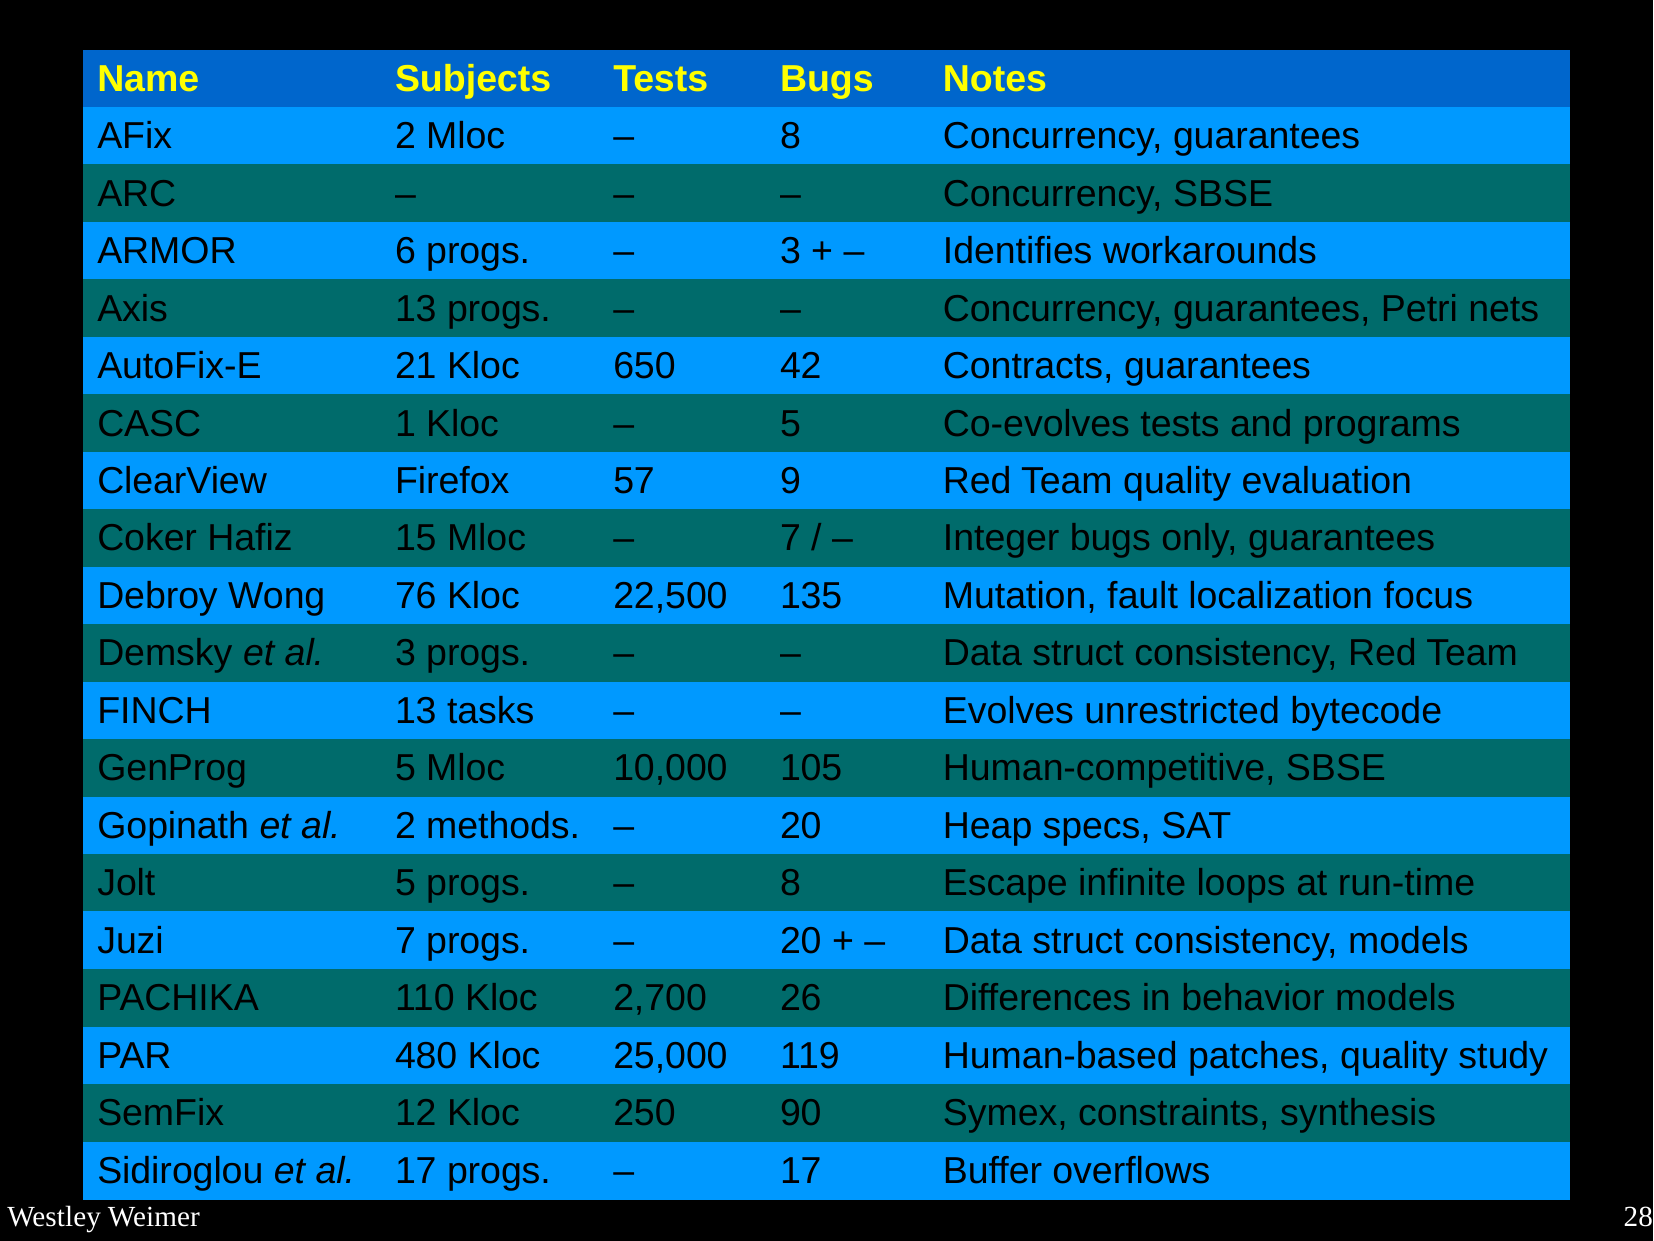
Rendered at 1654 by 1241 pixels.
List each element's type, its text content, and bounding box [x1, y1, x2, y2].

table_cell – [765, 624, 928, 682]
table_cell – [599, 394, 765, 452]
table_cell Red Team quality evaluation [928, 452, 1570, 509]
table_cell – [599, 222, 765, 279]
table_cell 8 [765, 854, 928, 911]
table_cell ARC [83, 164, 380, 222]
table_cell – [765, 164, 928, 222]
table_header Name [83, 50, 380, 107]
table_cell 9 [765, 452, 928, 509]
table_cell 250 [599, 1084, 765, 1142]
table_cell AutoFix-E [83, 337, 380, 394]
table_cell SemFix [83, 1084, 380, 1142]
table_cell AFix [83, 107, 380, 164]
table_cell 22,500 [599, 567, 765, 624]
table_cell Evolves unrestricted bytecode [928, 682, 1570, 739]
table_cell Coker Hafiz [83, 509, 380, 567]
table_cell 13 tasks [380, 682, 599, 739]
table_cell Concurrency, SBSE [928, 164, 1570, 222]
table_cell 2 Mloc [380, 107, 599, 164]
table_header Subjects [380, 50, 599, 107]
table_cell – [380, 164, 599, 222]
table_header Tests [599, 50, 765, 107]
table_cell PACHIKA [83, 969, 380, 1027]
table_cell Concurrency, guarantees [928, 107, 1570, 164]
table_cell Mutation, fault localization focus [928, 567, 1570, 624]
table_cell 17 progs. [380, 1142, 599, 1200]
table_cell Buffer overflows [928, 1142, 1570, 1200]
table_cell – [599, 797, 765, 854]
table_cell PAR [83, 1027, 380, 1084]
table_cell CASC [83, 394, 380, 452]
table_cell 3 progs. [380, 624, 599, 682]
table_cell 57 [599, 452, 765, 509]
table_cell Human-competitive, SBSE [928, 739, 1570, 797]
table_cell – [599, 911, 765, 969]
table_cell Sidiroglou et al. [83, 1142, 380, 1200]
table_cell Symex, constraints, synthesis [928, 1084, 1570, 1142]
table_cell 135 [765, 567, 928, 624]
table_cell Identifies workarounds [928, 222, 1570, 279]
table_cell – [765, 279, 928, 337]
table_cell 20 [765, 797, 928, 854]
table_cell 25,000 [599, 1027, 765, 1084]
table_cell GenProg [83, 739, 380, 797]
table_cell – [599, 1142, 765, 1200]
table_cell 2,700 [599, 969, 765, 1027]
table_cell 42 [765, 337, 928, 394]
table_cell 1 Kloc [380, 394, 599, 452]
table_cell 2 methods. [380, 797, 599, 854]
table_cell Human-based patches, quality study [928, 1027, 1570, 1084]
table_cell 13 progs. [380, 279, 599, 337]
table_cell Data struct consistency, models [928, 911, 1570, 969]
table_cell Jolt [83, 854, 380, 911]
table_cell Demsky et al. [83, 624, 380, 682]
table_cell 7 progs. [380, 911, 599, 969]
table_cell Contracts, guarantees [928, 337, 1570, 394]
table_cell 5 progs. [380, 854, 599, 911]
table_cell ClearView [83, 452, 380, 509]
table_header Notes [928, 50, 1570, 107]
table_cell Integer bugs only, guarantees [928, 509, 1570, 567]
table_cell Axis [83, 279, 380, 337]
table_cell Concurrency, guarantees, Petri nets [928, 279, 1570, 337]
table_cell Firefox [380, 452, 599, 509]
table_cell Co-evolves tests and programs [928, 394, 1570, 452]
table_cell Escape infinite loops at run-time [928, 854, 1570, 911]
table_cell Differences in behavior models [928, 969, 1570, 1027]
table_cell – [765, 682, 928, 739]
table_cell 21 Kloc [380, 337, 599, 394]
table_cell 105 [765, 739, 928, 797]
table_cell 119 [765, 1027, 928, 1084]
table_cell 17 [765, 1142, 928, 1200]
table_cell 26 [765, 969, 928, 1027]
table_cell 10,000 [599, 739, 765, 797]
table_cell 110 Kloc [380, 969, 599, 1027]
table_cell 15 Mloc [380, 509, 599, 567]
table_cell 76 Kloc [380, 567, 599, 624]
table_cell Heap specs, SAT [928, 797, 1570, 854]
table_cell 5 Mloc [380, 739, 599, 797]
table_cell FINCH [83, 682, 380, 739]
table_cell 90 [765, 1084, 928, 1142]
table_cell 7 / – [765, 509, 928, 567]
table_cell – [599, 107, 765, 164]
table_cell 3 + – [765, 222, 928, 279]
table_header Bugs [765, 50, 928, 107]
table_cell 650 [599, 337, 765, 394]
table_cell Debroy Wong [83, 567, 380, 624]
table_cell Gopinath et al. [83, 797, 380, 854]
table_cell 20 + – [765, 911, 928, 969]
table_cell 12 Kloc [380, 1084, 599, 1142]
table_cell – [599, 279, 765, 337]
table_cell 5 [765, 394, 928, 452]
table_cell 8 [765, 107, 928, 164]
table_cell ARMOR [83, 222, 380, 279]
table_cell 6 progs. [380, 222, 599, 279]
table_cell – [599, 682, 765, 739]
table_cell – [599, 509, 765, 567]
table_cell – [599, 164, 765, 222]
table_cell – [599, 624, 765, 682]
table_cell Data struct consistency, Red Team [928, 624, 1570, 682]
table_cell – [599, 854, 765, 911]
table_cell 480 Kloc [380, 1027, 599, 1084]
table_cell Juzi [83, 911, 380, 969]
